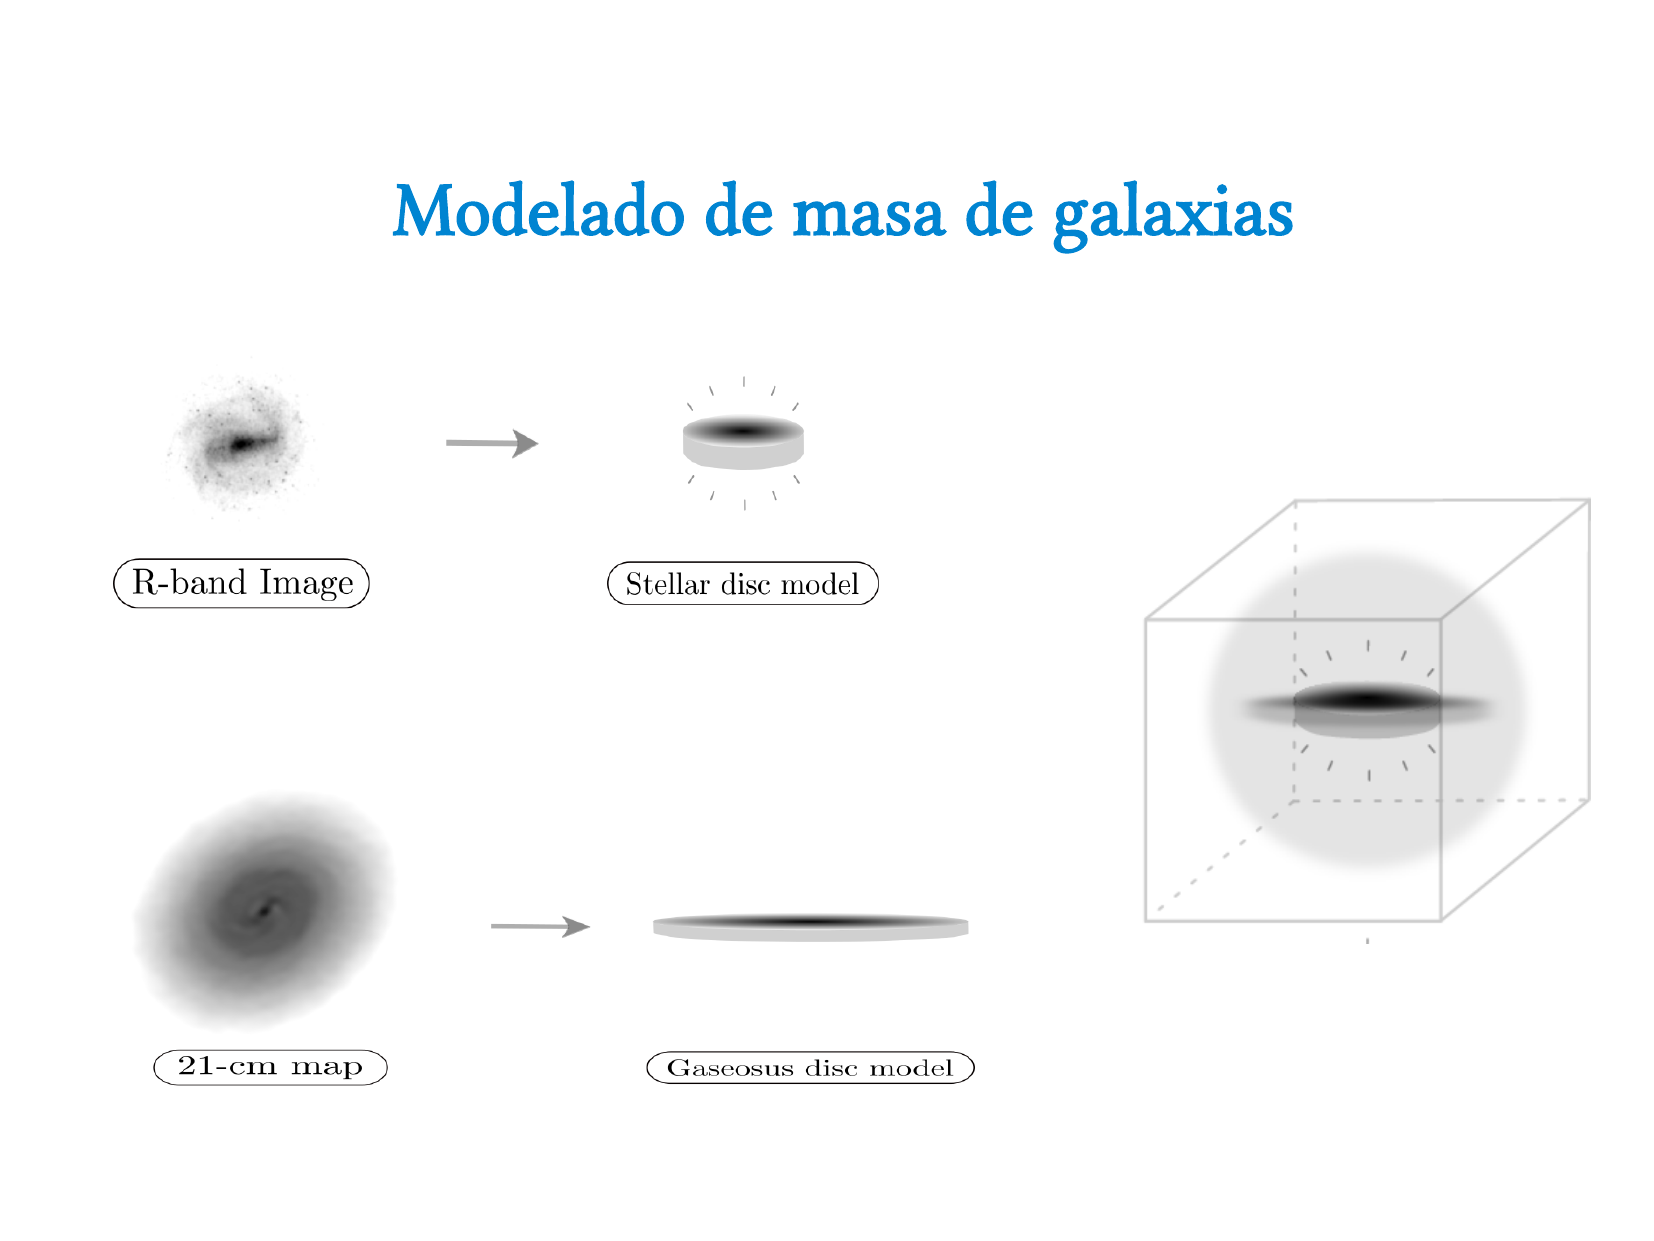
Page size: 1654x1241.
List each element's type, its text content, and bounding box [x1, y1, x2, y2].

picture [0, 0, 1654, 1241]
title Modelado de masa de galaxias [187, 148, 1501, 271]
